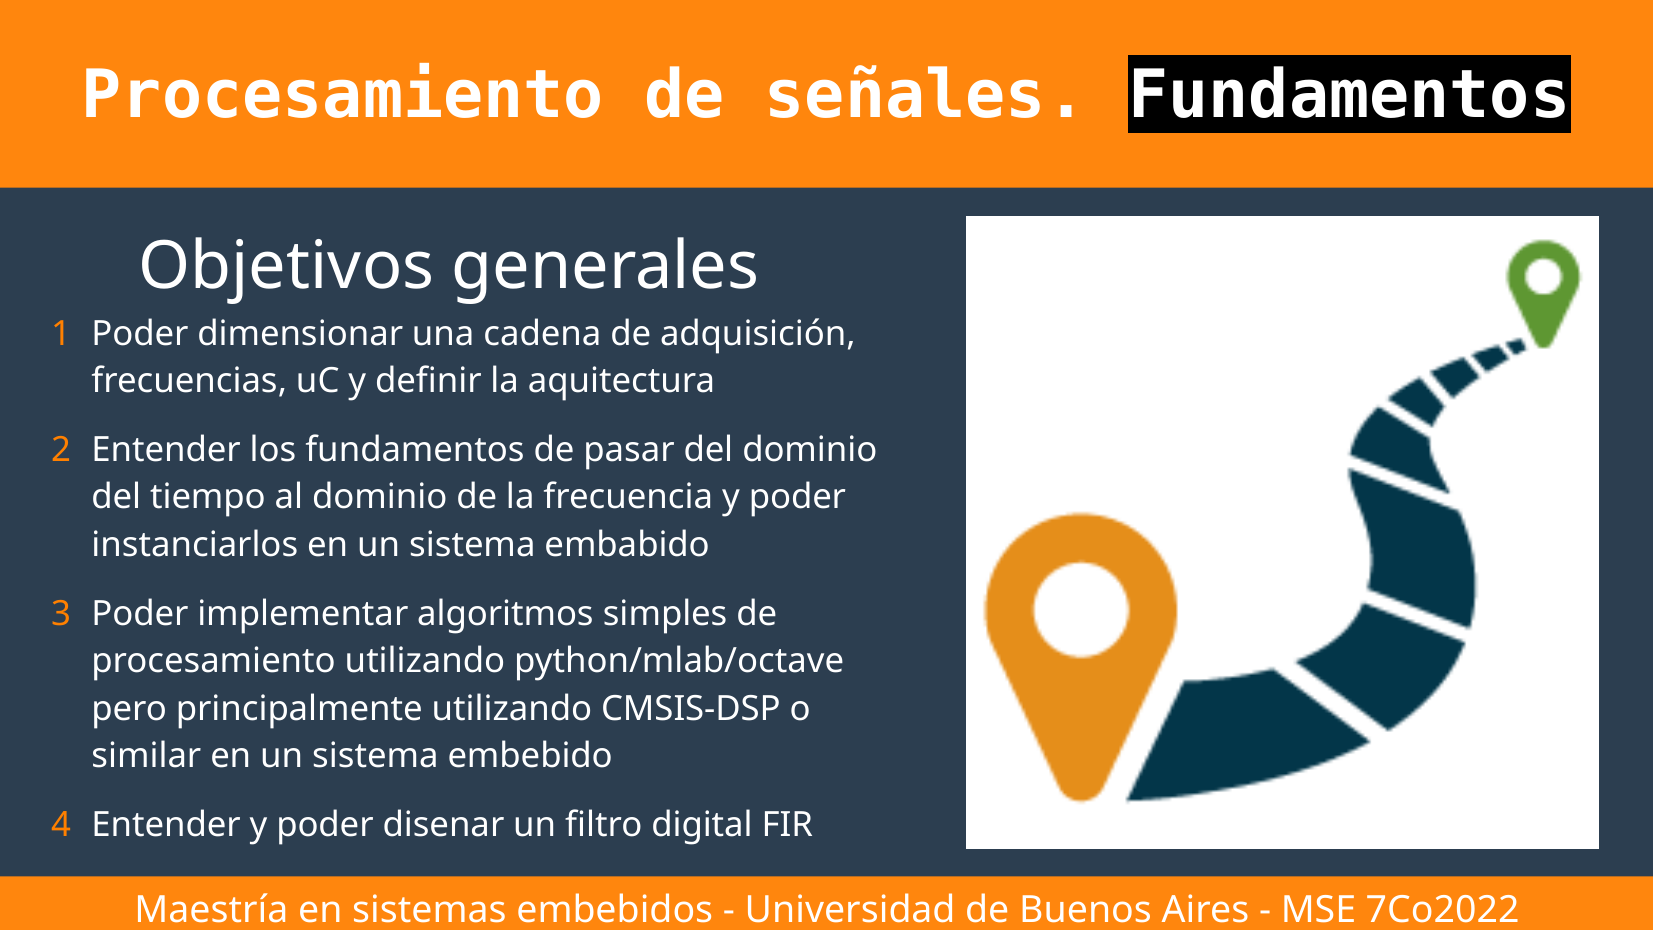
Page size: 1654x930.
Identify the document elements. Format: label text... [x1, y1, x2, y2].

list Poder dimensionar una cadena de adquisición, frecuencias, uC y definir la aquitectura Entender los fundamentos de pasar del dominio del tiempo al dominio de la frecuencia y poder instanciarlos en un sistema embabido Poder implementar algoritmos simples de procesamiento utilizando python/mlab/octave pero principalmente utilizando CMSIS-DSP o similar en un sistema embebido Entender y poder disenar un filtro digital FIR [37, 307, 901, 857]
title Procesamiento de señales. Fundamentos [58, 16, 1594, 135]
text_box Objetivos generales [56, 207, 844, 307]
picture [966, 216, 1599, 849]
